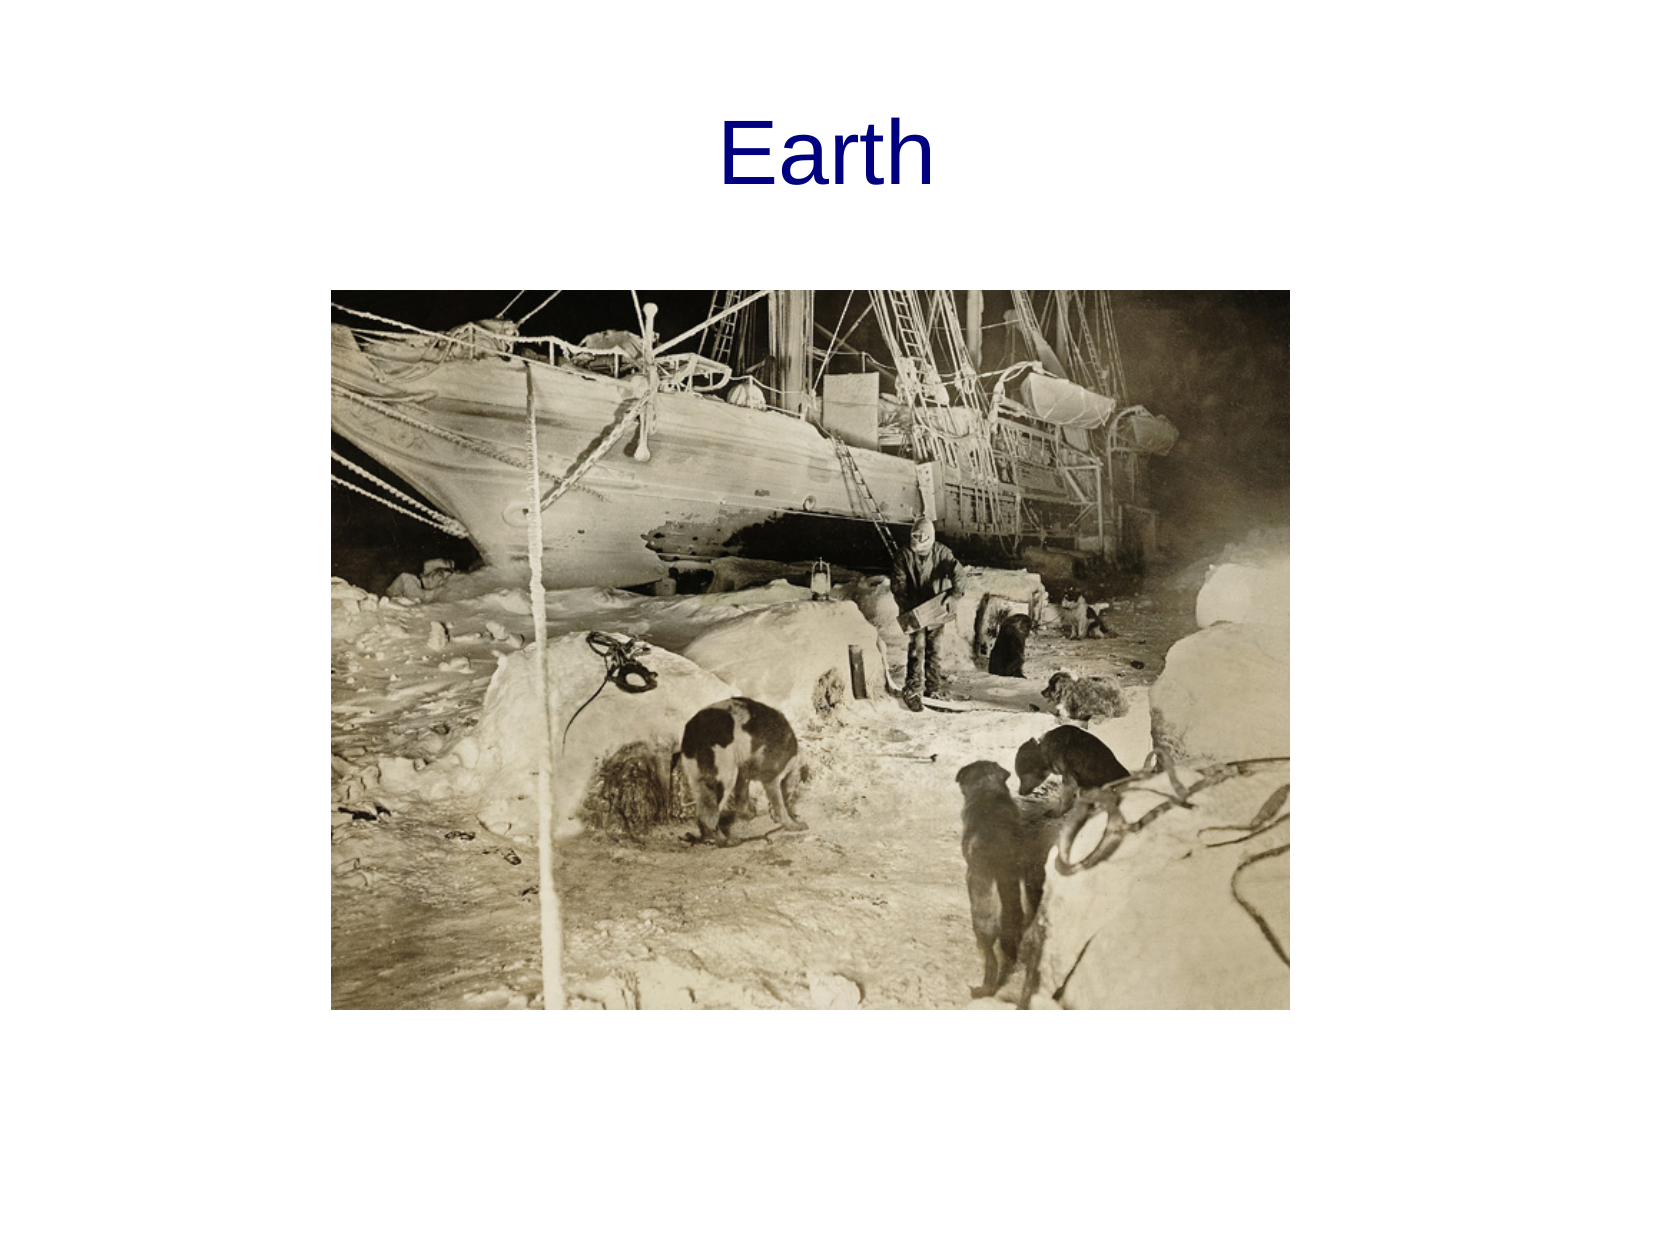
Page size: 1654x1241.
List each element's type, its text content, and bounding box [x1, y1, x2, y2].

picture [331, 290, 1290, 1010]
title Earth [82, 49, 1571, 257]
